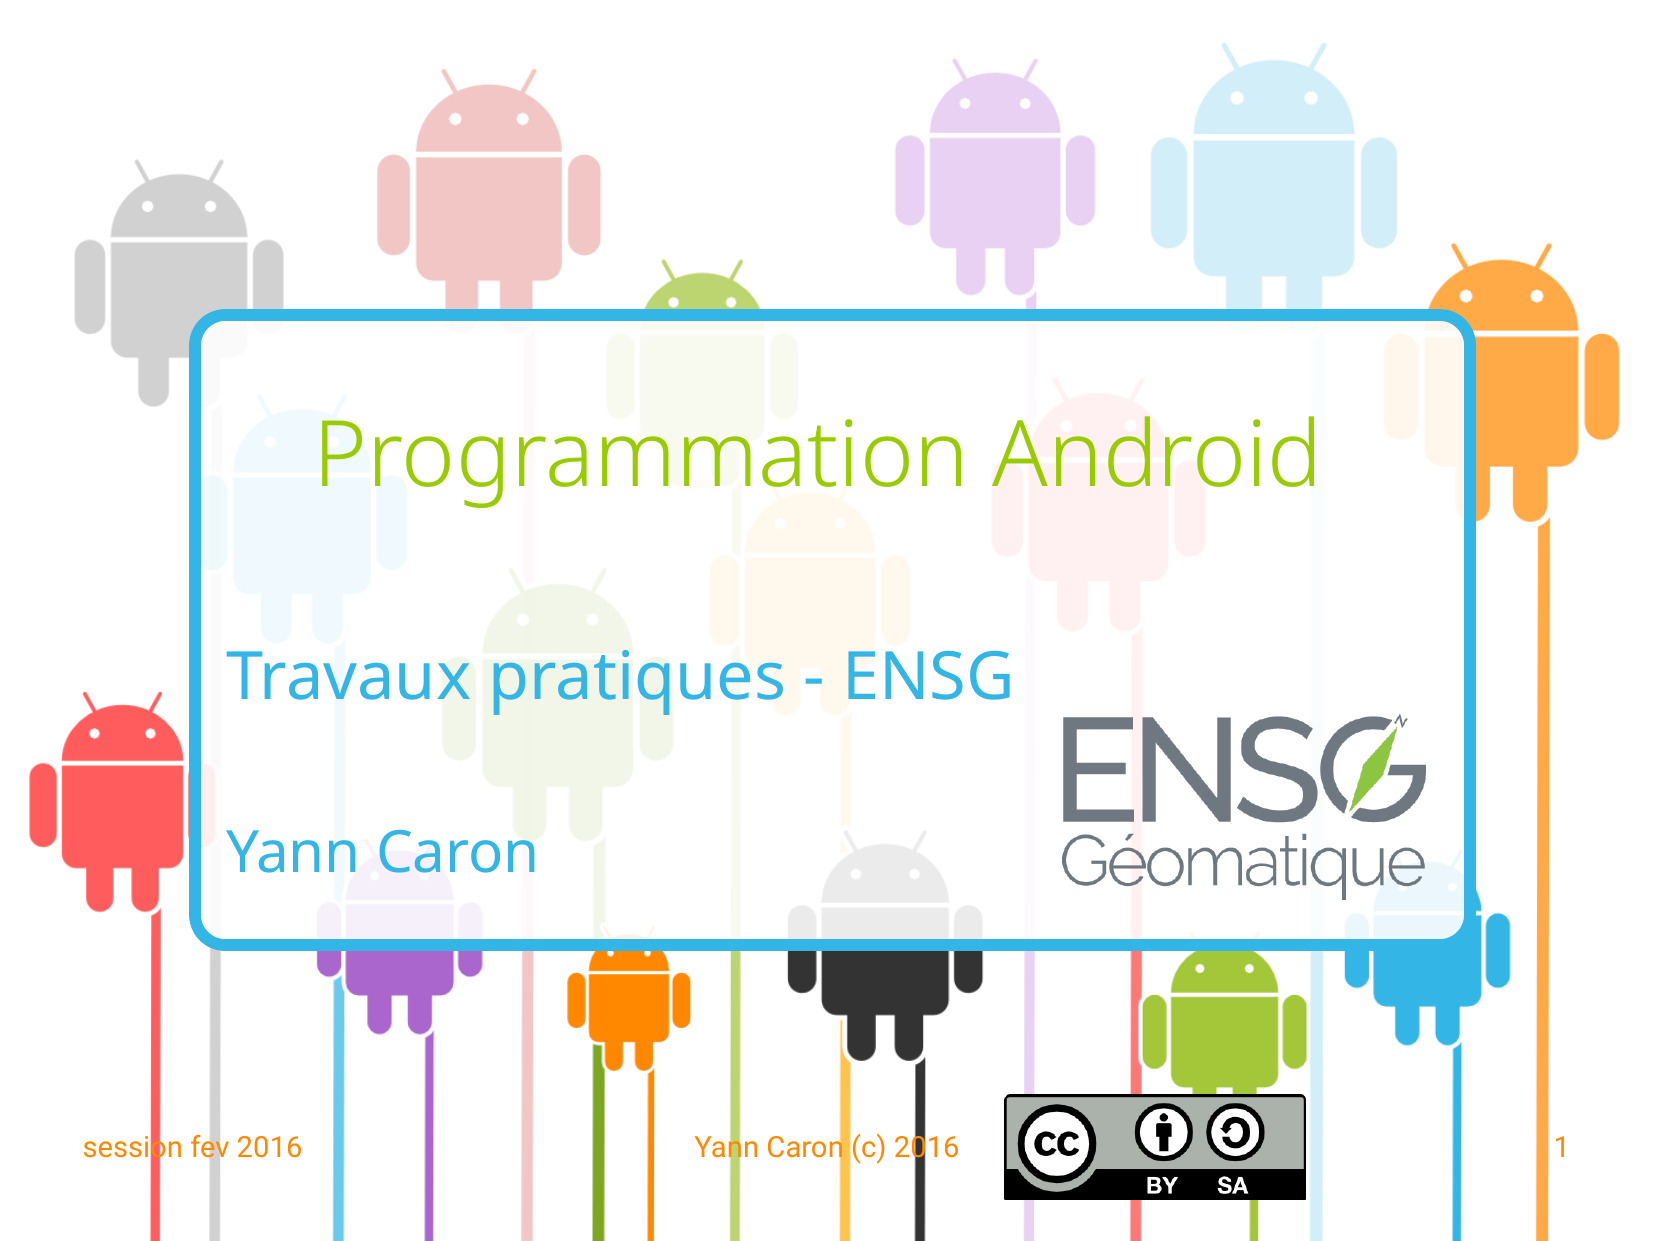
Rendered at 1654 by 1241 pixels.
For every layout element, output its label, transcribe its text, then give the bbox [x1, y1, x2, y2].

text_box [195, 573, 1471, 946]
title Programmation Android [75, 330, 1563, 573]
picture [16, 9, 1637, 1241]
text_box [199, 315, 1466, 330]
text_box Travaux pratiques - ENSG Yann Caron [225, 585, 1111, 933]
